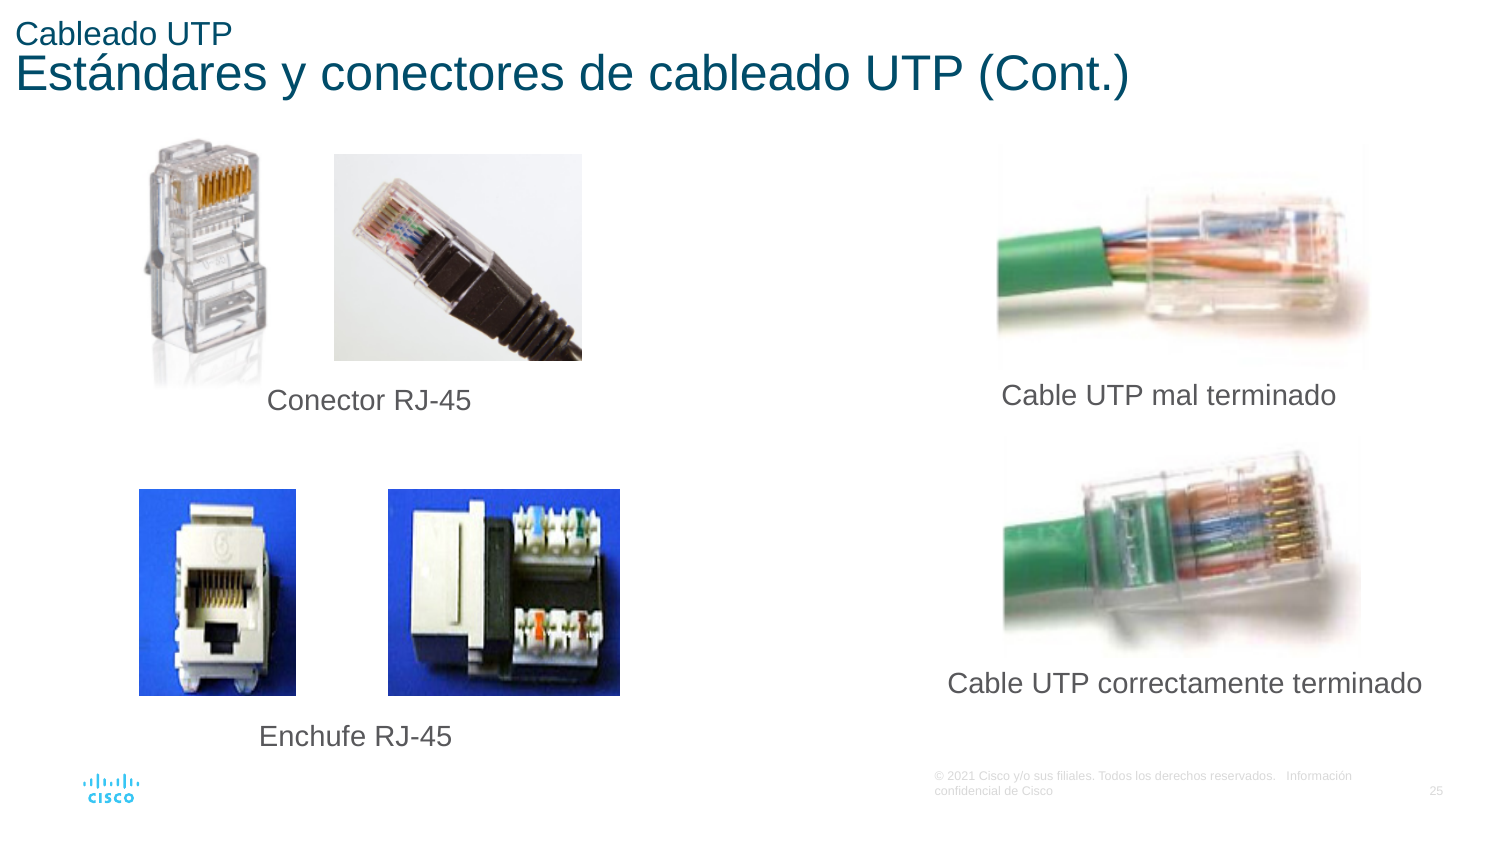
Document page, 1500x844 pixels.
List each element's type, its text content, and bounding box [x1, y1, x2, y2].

picture [139, 489, 296, 696]
picture [966, 144, 1389, 370]
picture [334, 154, 582, 361]
picture [111, 120, 301, 406]
title Cableado UTP Estándares y conectores de cableado UTP (Cont.) [0, 0, 1369, 121]
text_box Enchufe RJ-45 [244, 709, 468, 760]
text_box Conector RJ-45 [252, 374, 487, 425]
text_box Cable UTP mal terminado [986, 369, 1352, 419]
picture [954, 436, 1361, 657]
text_box Cable UTP correctamente terminado [932, 657, 1439, 708]
picture [388, 489, 620, 696]
